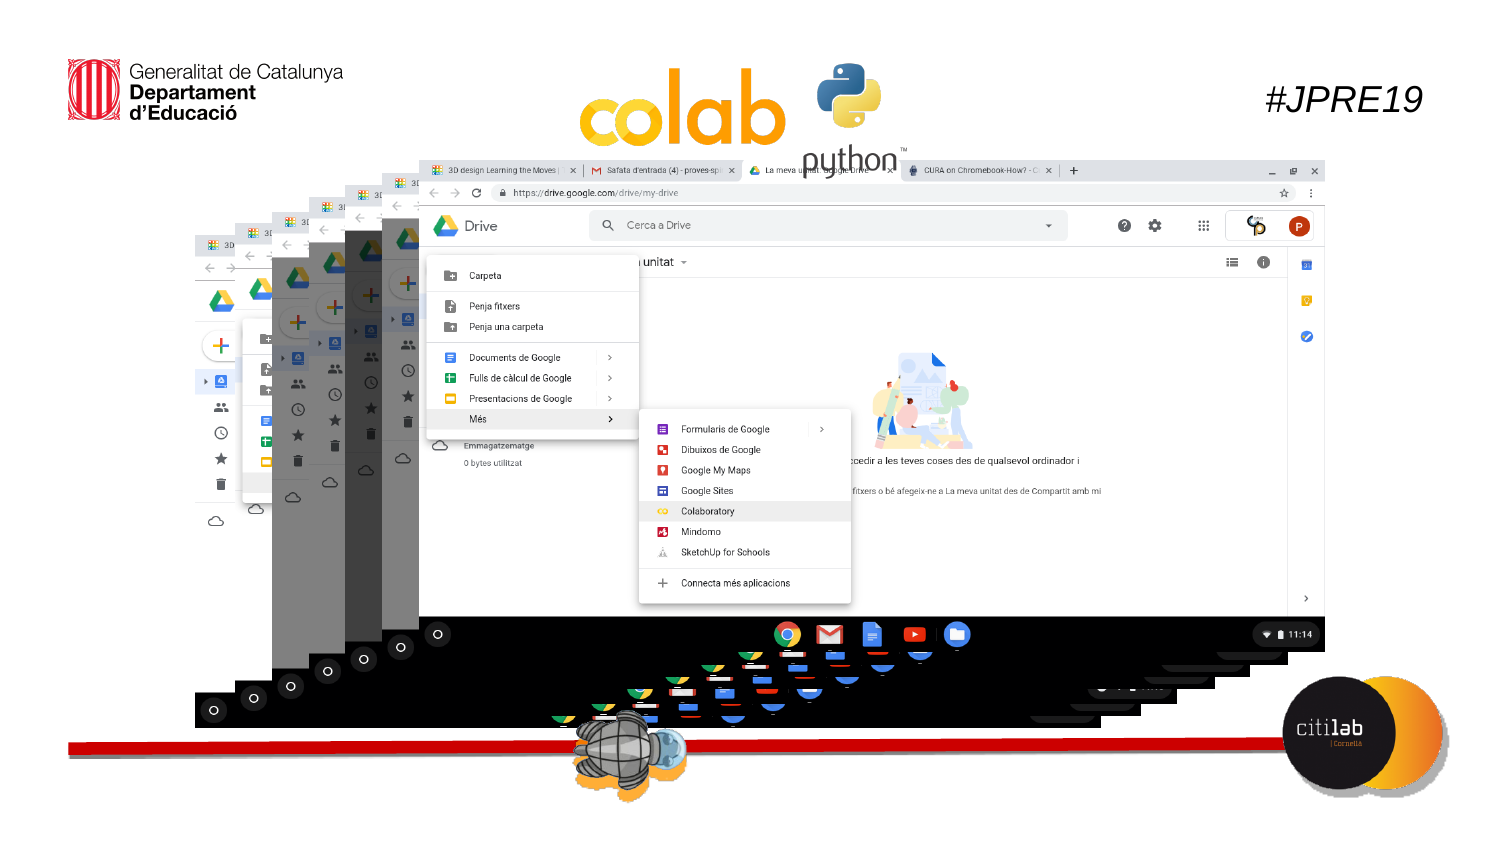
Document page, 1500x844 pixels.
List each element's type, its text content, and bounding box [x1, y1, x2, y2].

text_box #JPRE19 [1250, 59, 1462, 120]
picture [1281, 675, 1445, 791]
picture [68, 59, 343, 120]
picture [195, 52, 1325, 798]
